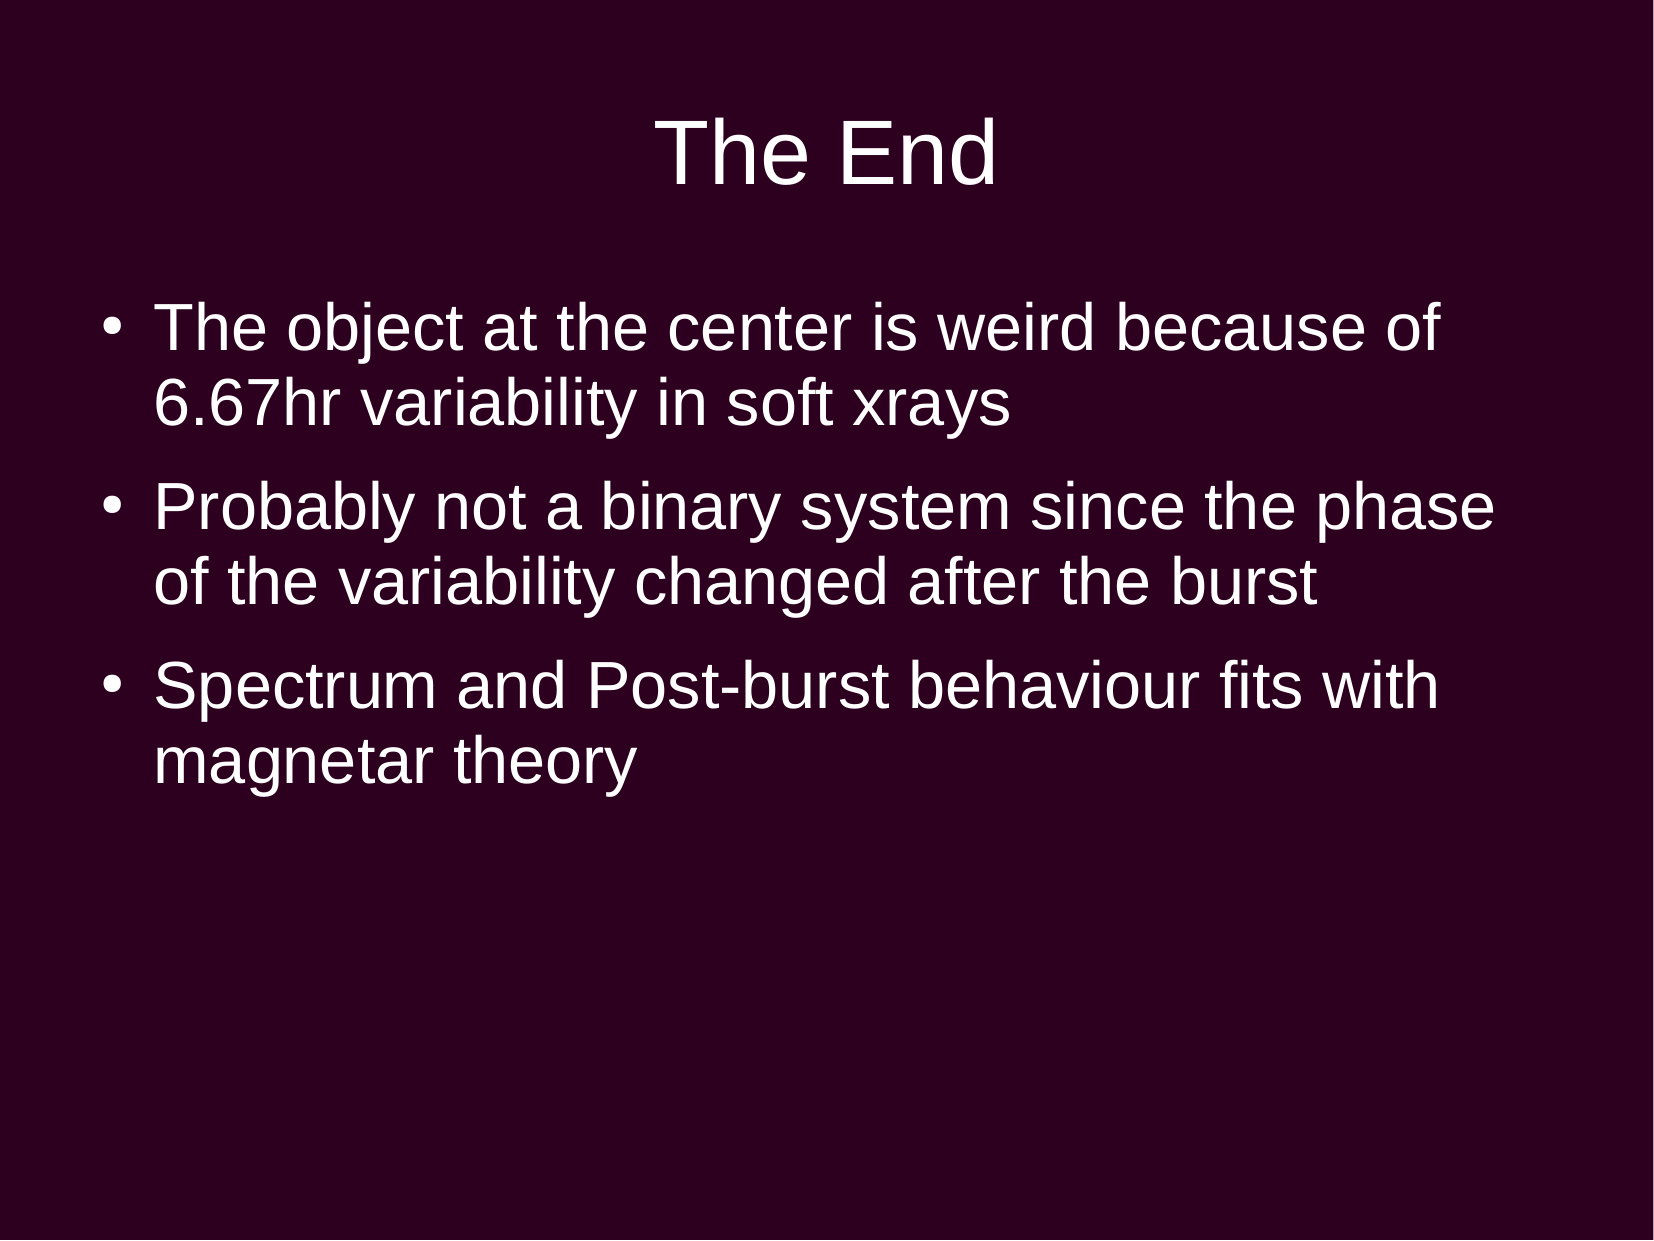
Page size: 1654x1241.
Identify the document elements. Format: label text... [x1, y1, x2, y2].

title The End [82, 49, 1571, 257]
list The object at the center is weird because of 6.67hr variability in soft xrays Probably not a binary system since the phase of the variability changed after the burst Spectrum and Post-burst behaviour fits with magnetar theory [82, 290, 1571, 1010]
